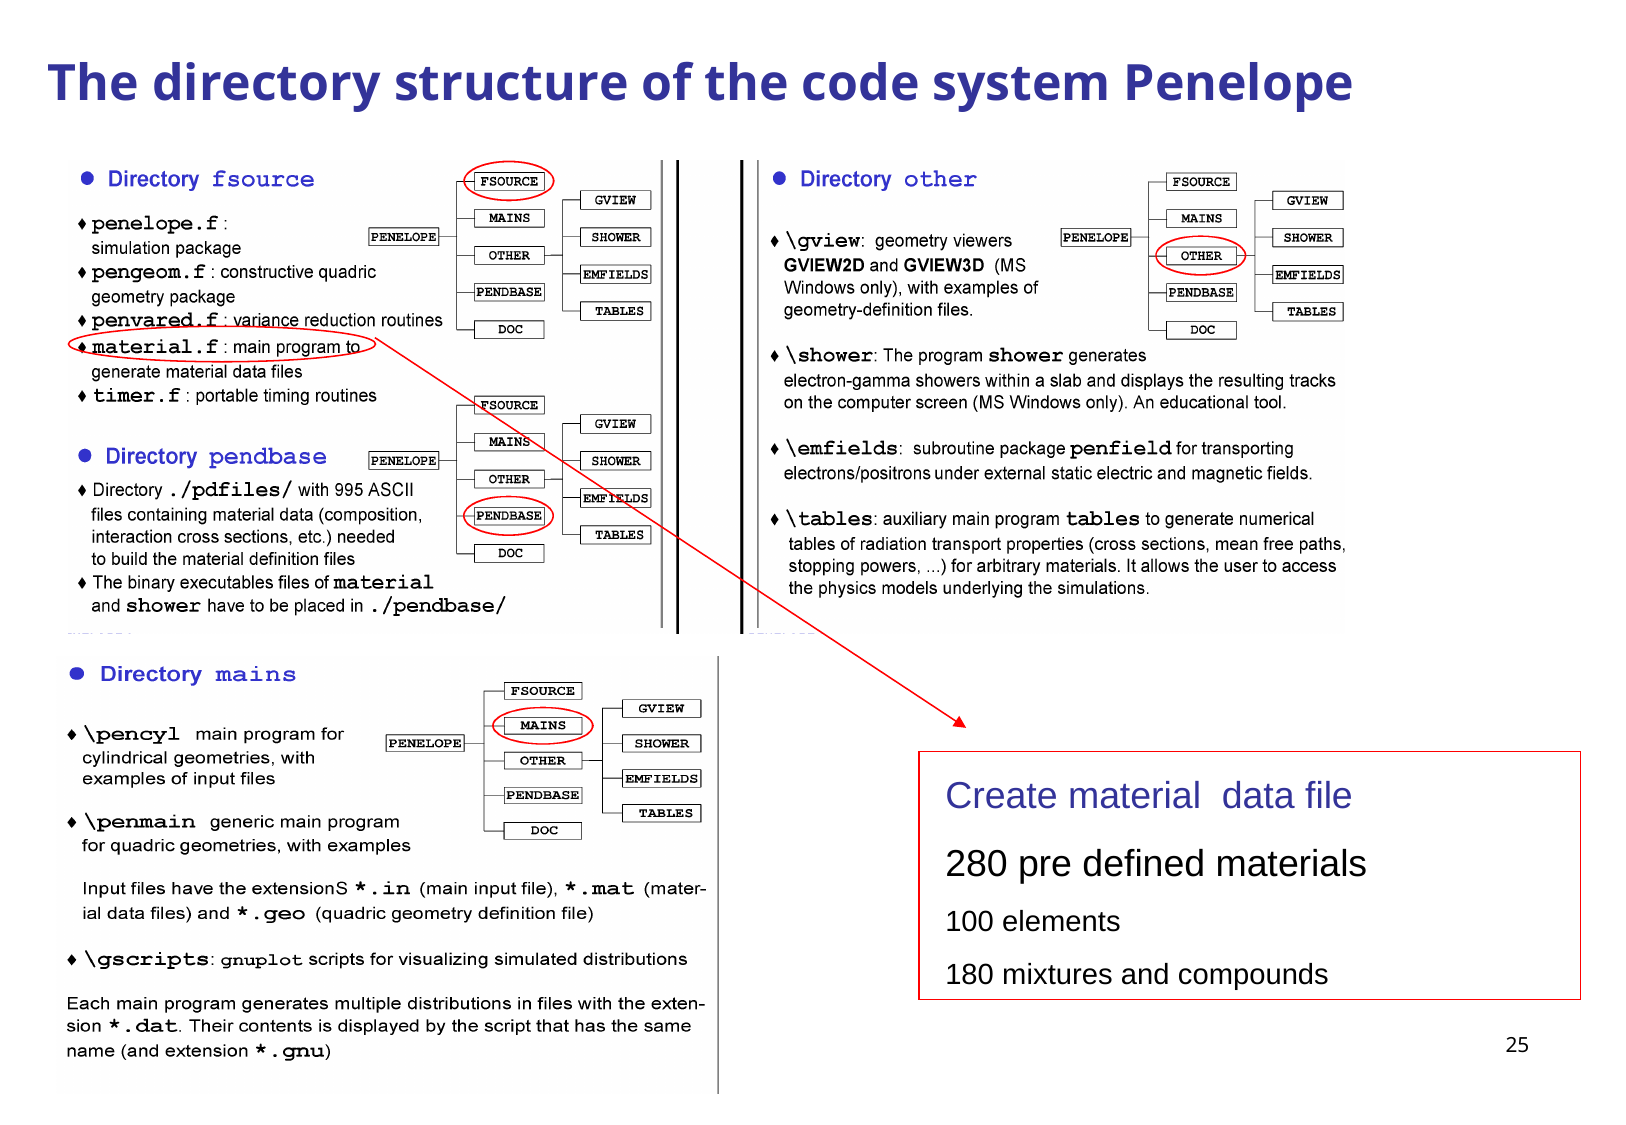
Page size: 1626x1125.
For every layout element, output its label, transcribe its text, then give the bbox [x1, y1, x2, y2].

picture [68, 160, 1345, 634]
text_box The directory structure of the code system Penelope [33, 42, 1569, 119]
picture [70, 328, 374, 361]
picture [56, 656, 719, 1094]
text_box Create material data file 280 pre defined materials 100 elements 180 mixtures and compounds [930, 763, 1569, 999]
